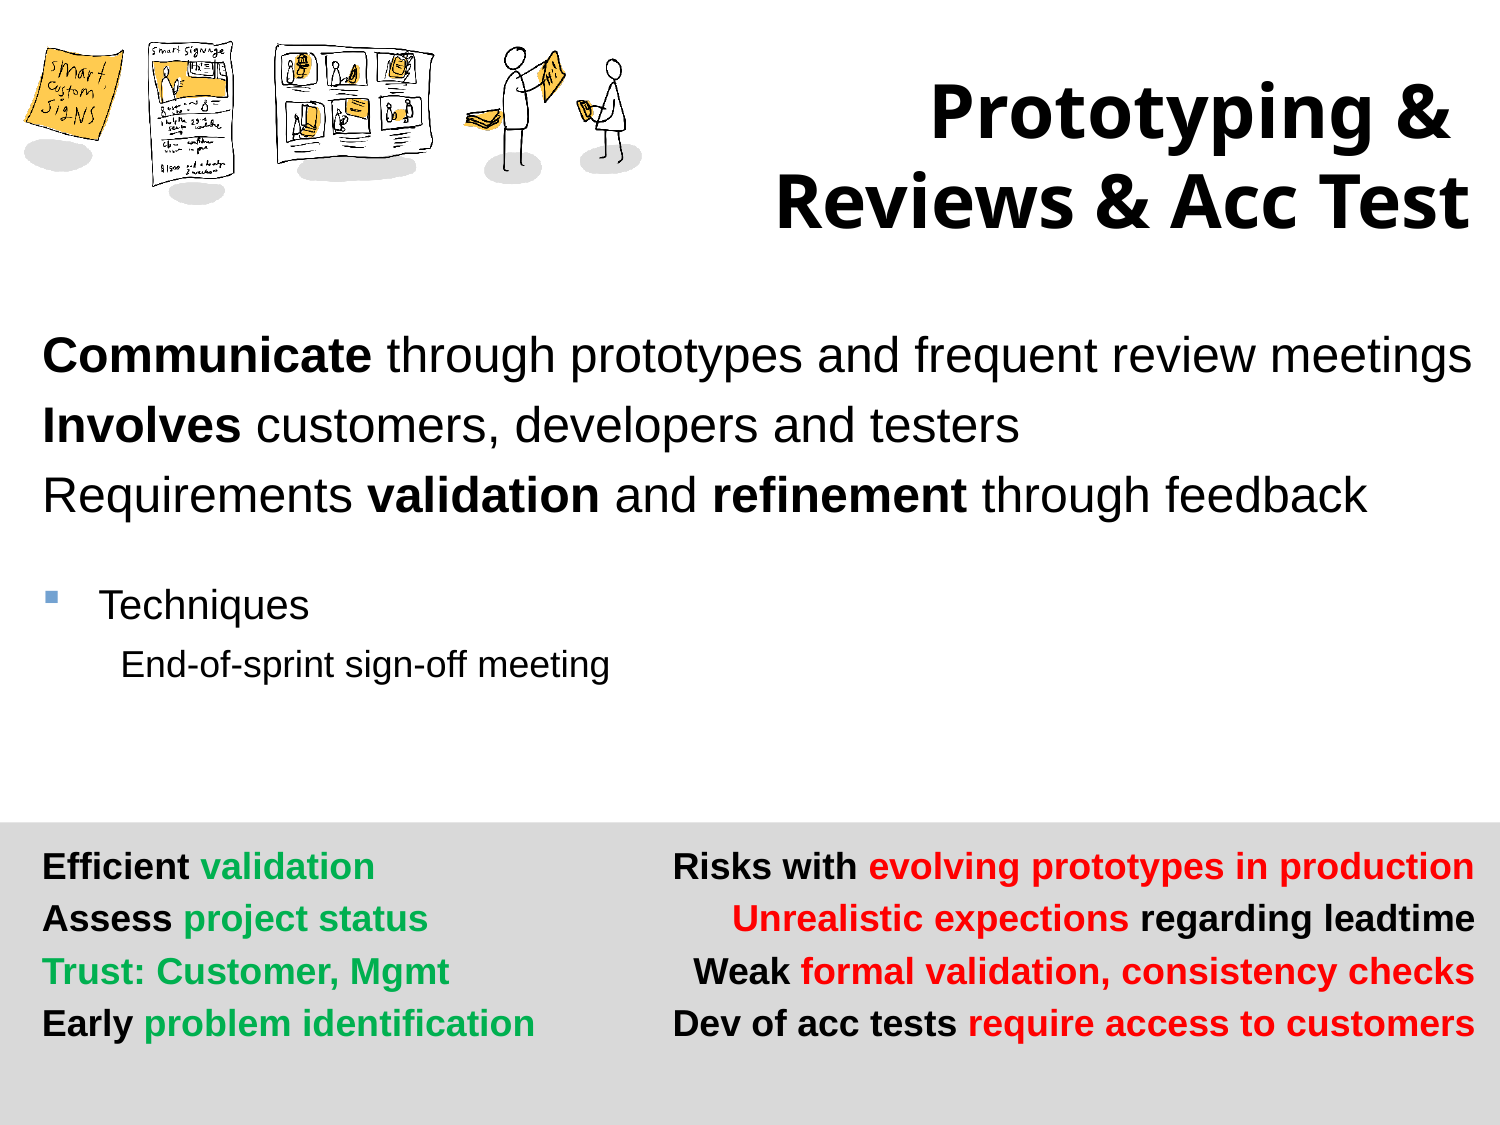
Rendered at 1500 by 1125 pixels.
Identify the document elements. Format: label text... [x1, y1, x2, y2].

list Communicate through prototypes and frequent review meetings Involves customers, developers and testers Requirements validation and refinement through feedback Techniques End-of-sprint sign-off meeting [27, 315, 1493, 790]
text_box [0, 822, 1500, 1125]
text_box Efficient validation Assess project status Trust: Customer, Mgmt Early problem identification [27, 834, 572, 961]
title Prototyping & Reviews & Acc Test [667, 0, 1487, 251]
text_box Risks with evolving prototypes in production Unrealistic expections regarding leadtime Weak formal validation, consistency checks Dev of acc tests require access to customers [572, 834, 1491, 961]
picture [0, 0, 667, 269]
